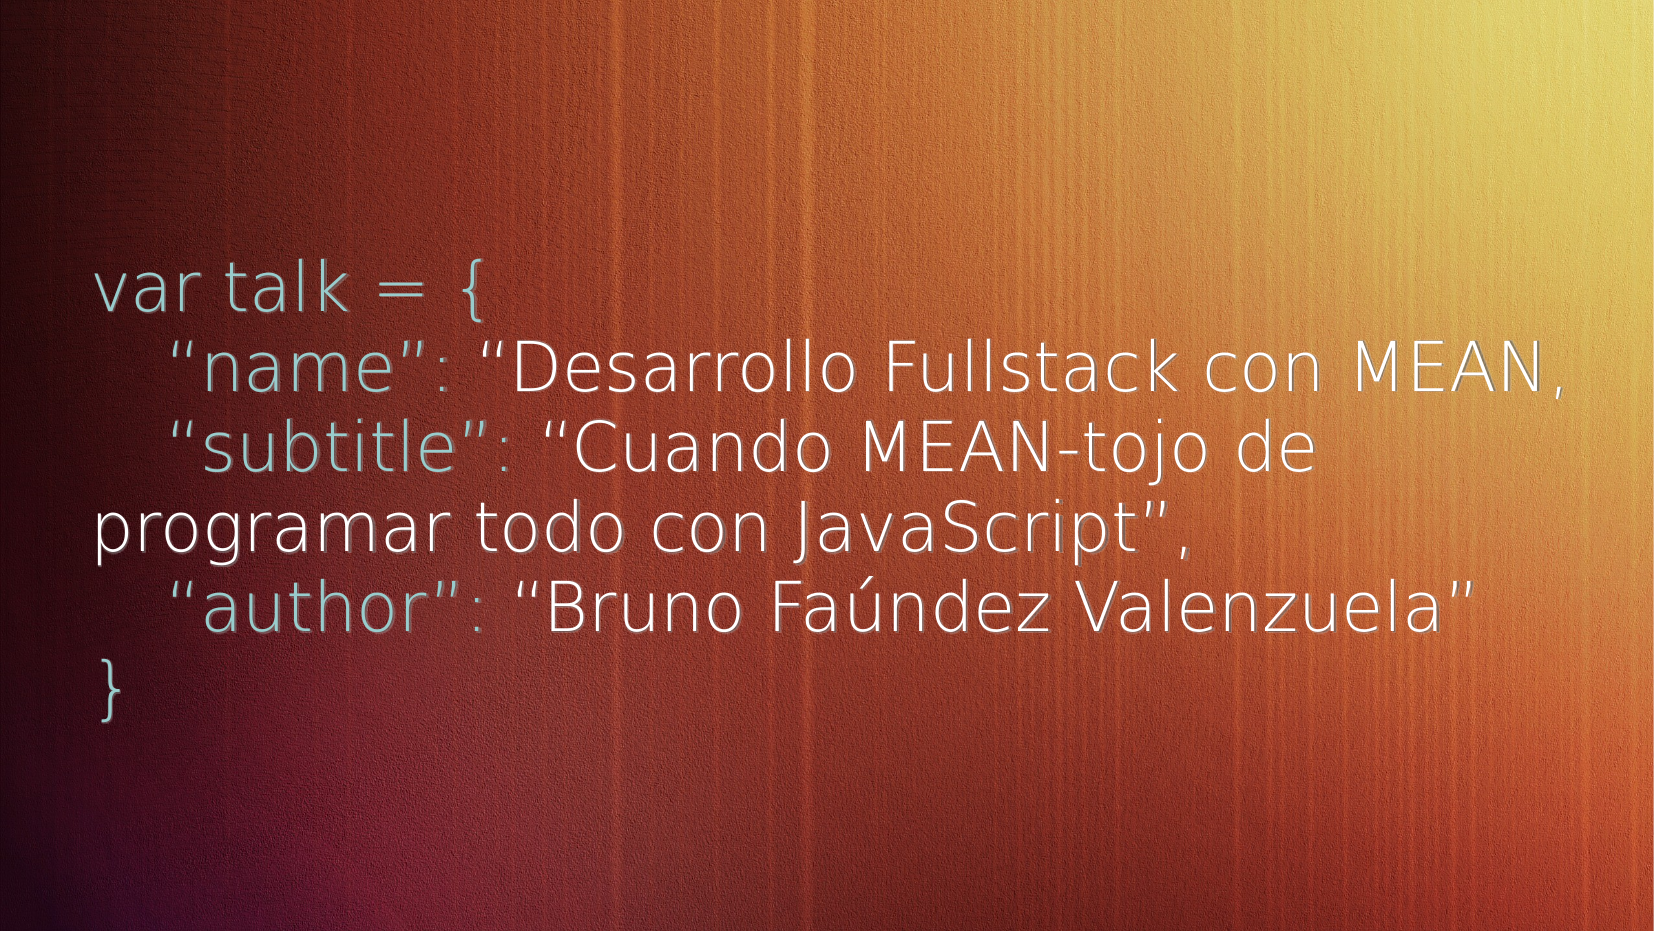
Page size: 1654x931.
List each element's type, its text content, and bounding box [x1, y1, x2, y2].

picture [0, 0, 1654, 931]
text_box var talk = { “name”: “Desarrollo Fullstack con MEAN, “subtitle”: “Cuando MEAN-tojo de programar todo con JavaScript”, “author”: “Bruno Faúndez Valenzuela” } [90, 255, 1606, 721]
